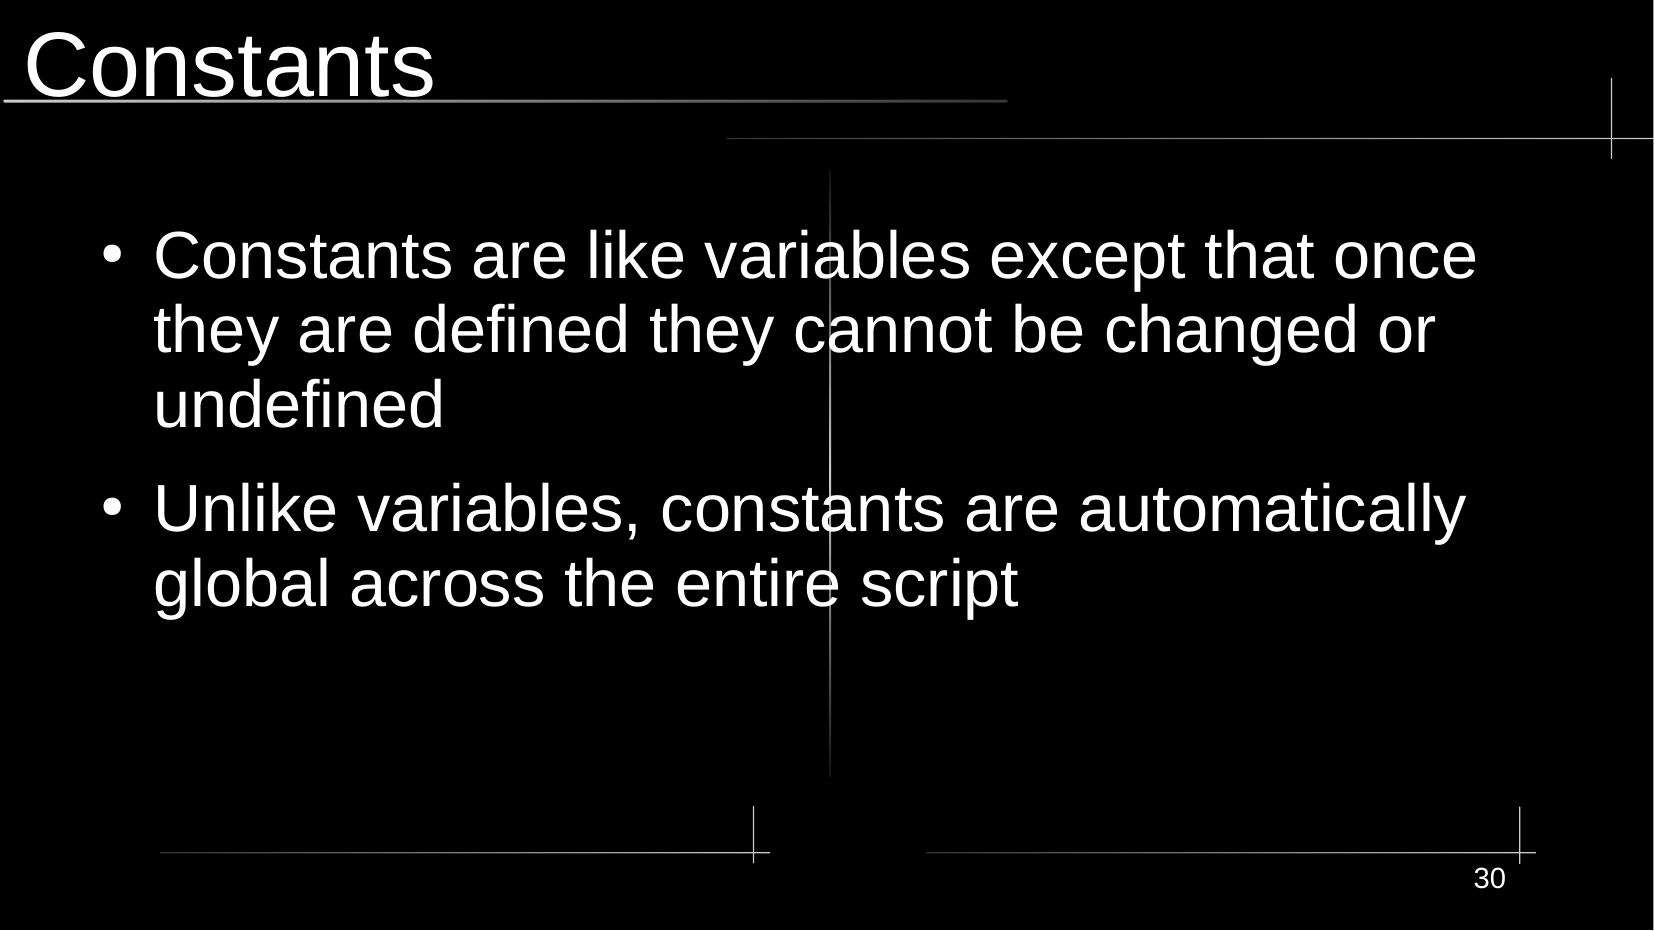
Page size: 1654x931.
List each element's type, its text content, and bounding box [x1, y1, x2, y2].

title Constants [23, 11, 1589, 119]
list Constants are like variables except that once they are defined they cannot be changed or undefined Unlike variables, constants are automatically global across the entire script [82, 217, 1571, 758]
